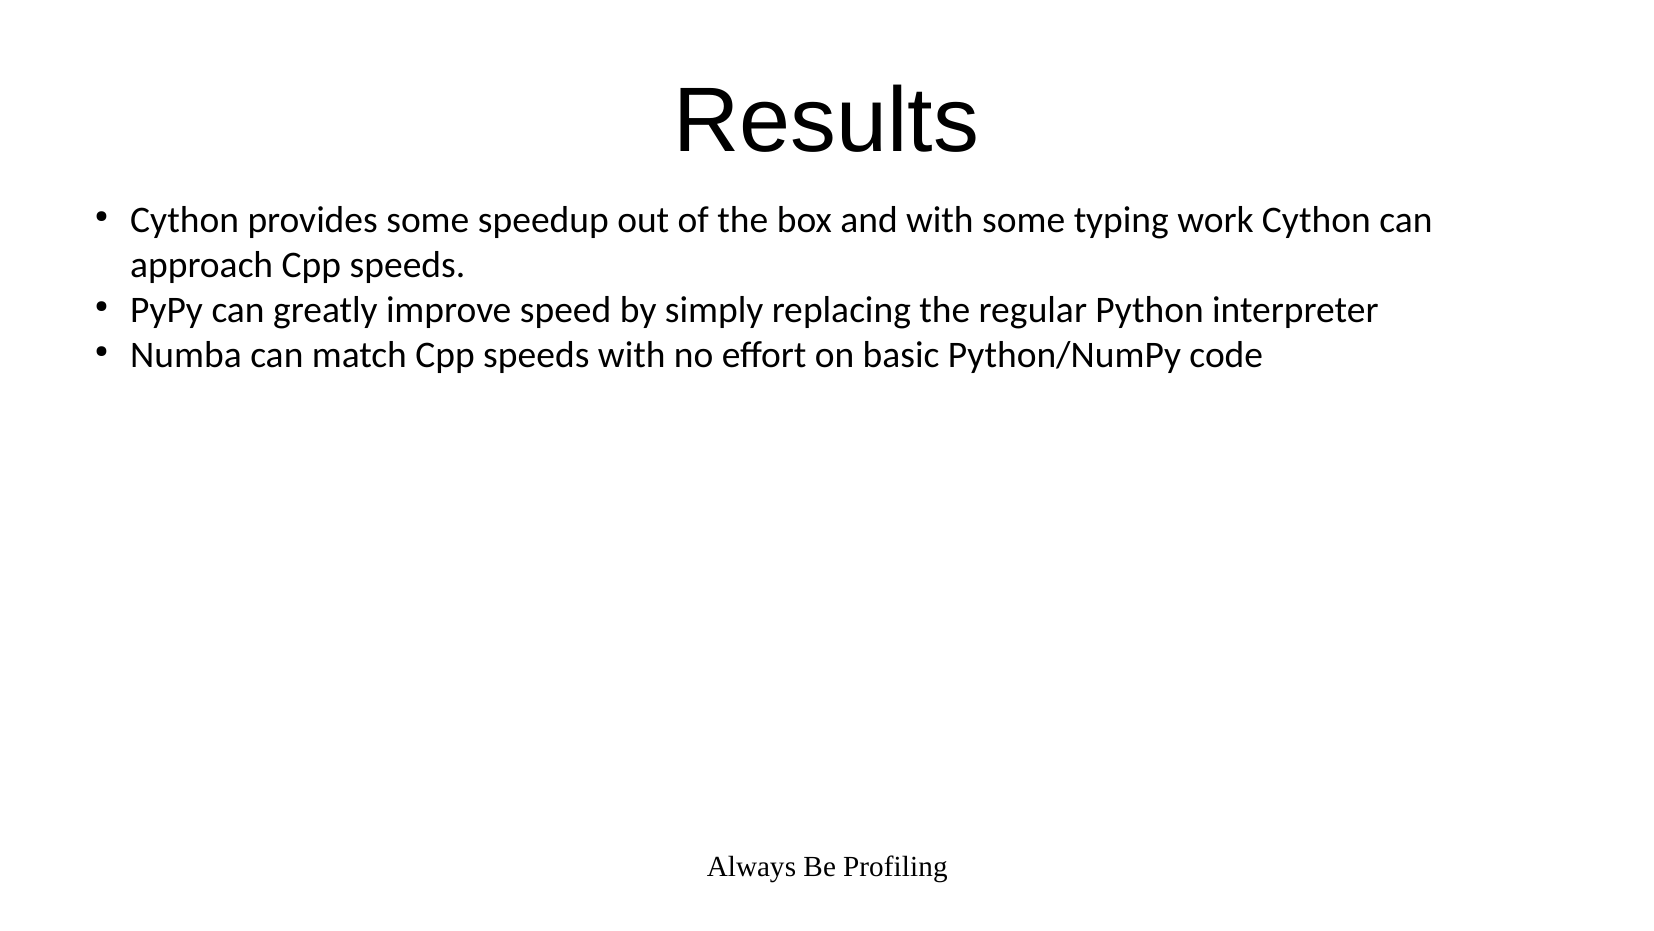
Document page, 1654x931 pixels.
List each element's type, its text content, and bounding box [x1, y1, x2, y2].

text_box Always Be Profiling [565, 847, 1090, 912]
text_box Cython provides some speedup out of the box and with some typing work Cython can approach Cpp speeds. PyPy can greatly improve speed by simply replacing the regular Python interpreter Numba can match Cpp speeds with no effort on basic Python/NumPy code [79, 187, 1538, 687]
title Results [82, 37, 1571, 193]
